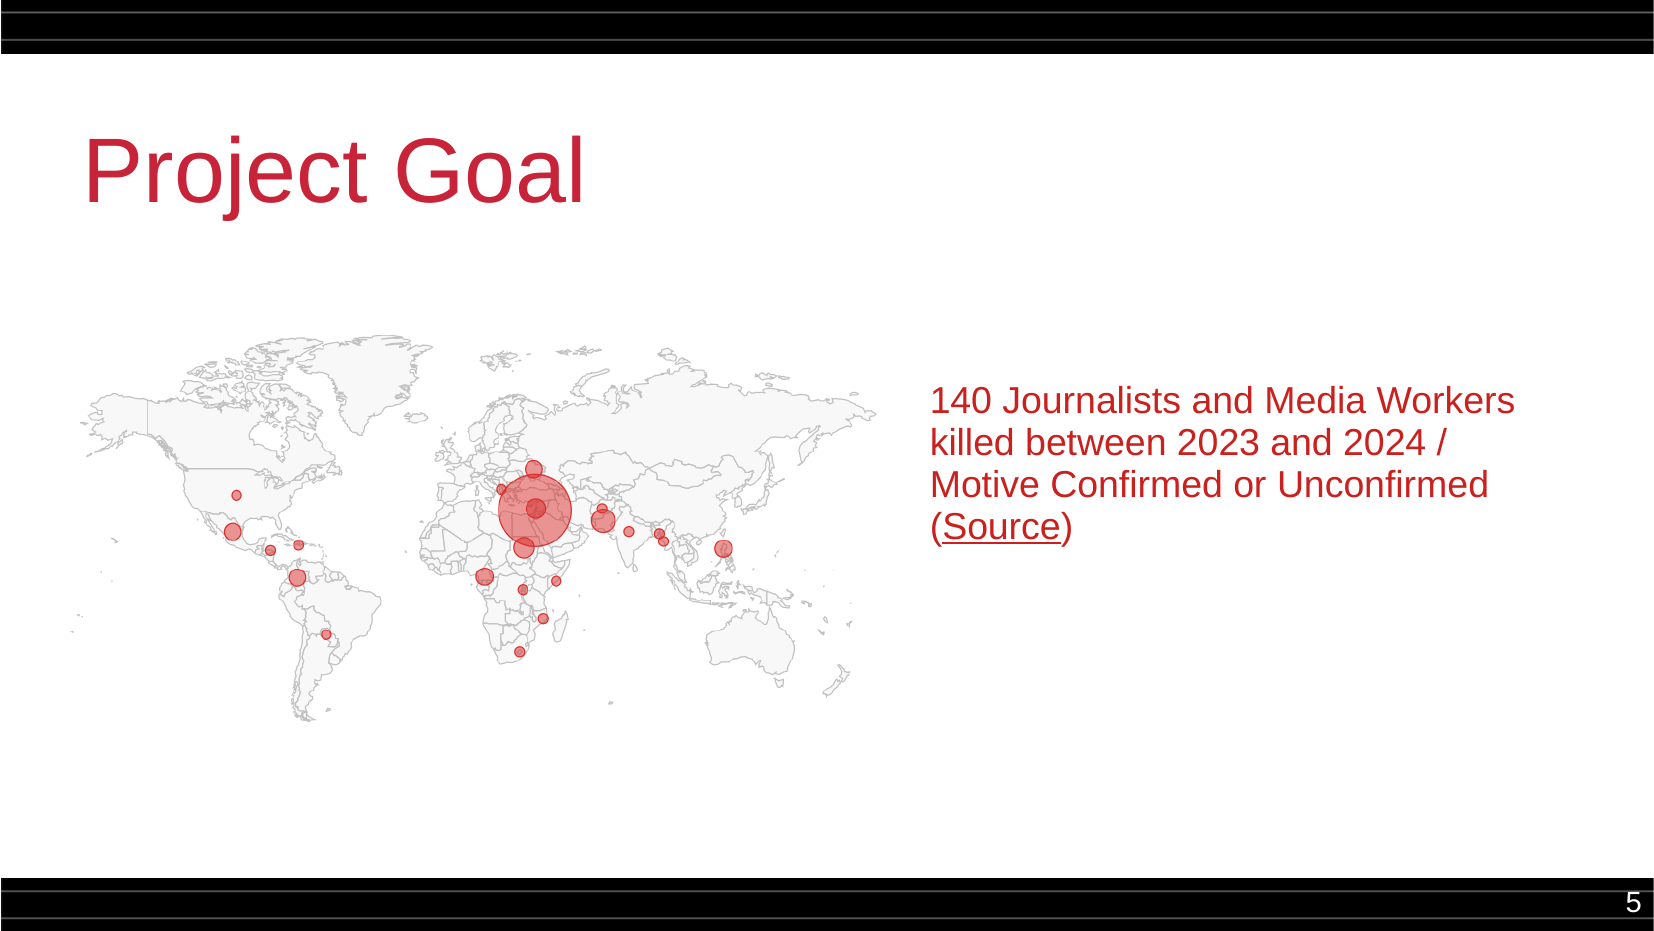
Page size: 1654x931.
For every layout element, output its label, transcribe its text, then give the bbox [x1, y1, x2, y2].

picture [1, 878, 1654, 931]
title Project Goal [82, 92, 1571, 249]
text_box 140 Journalists and Media Workers killed between 2023 and 2024 / Motive Confirmed or Unconfirmed (Source) [915, 372, 1561, 556]
picture [1, 0, 1654, 54]
picture [60, 302, 908, 751]
